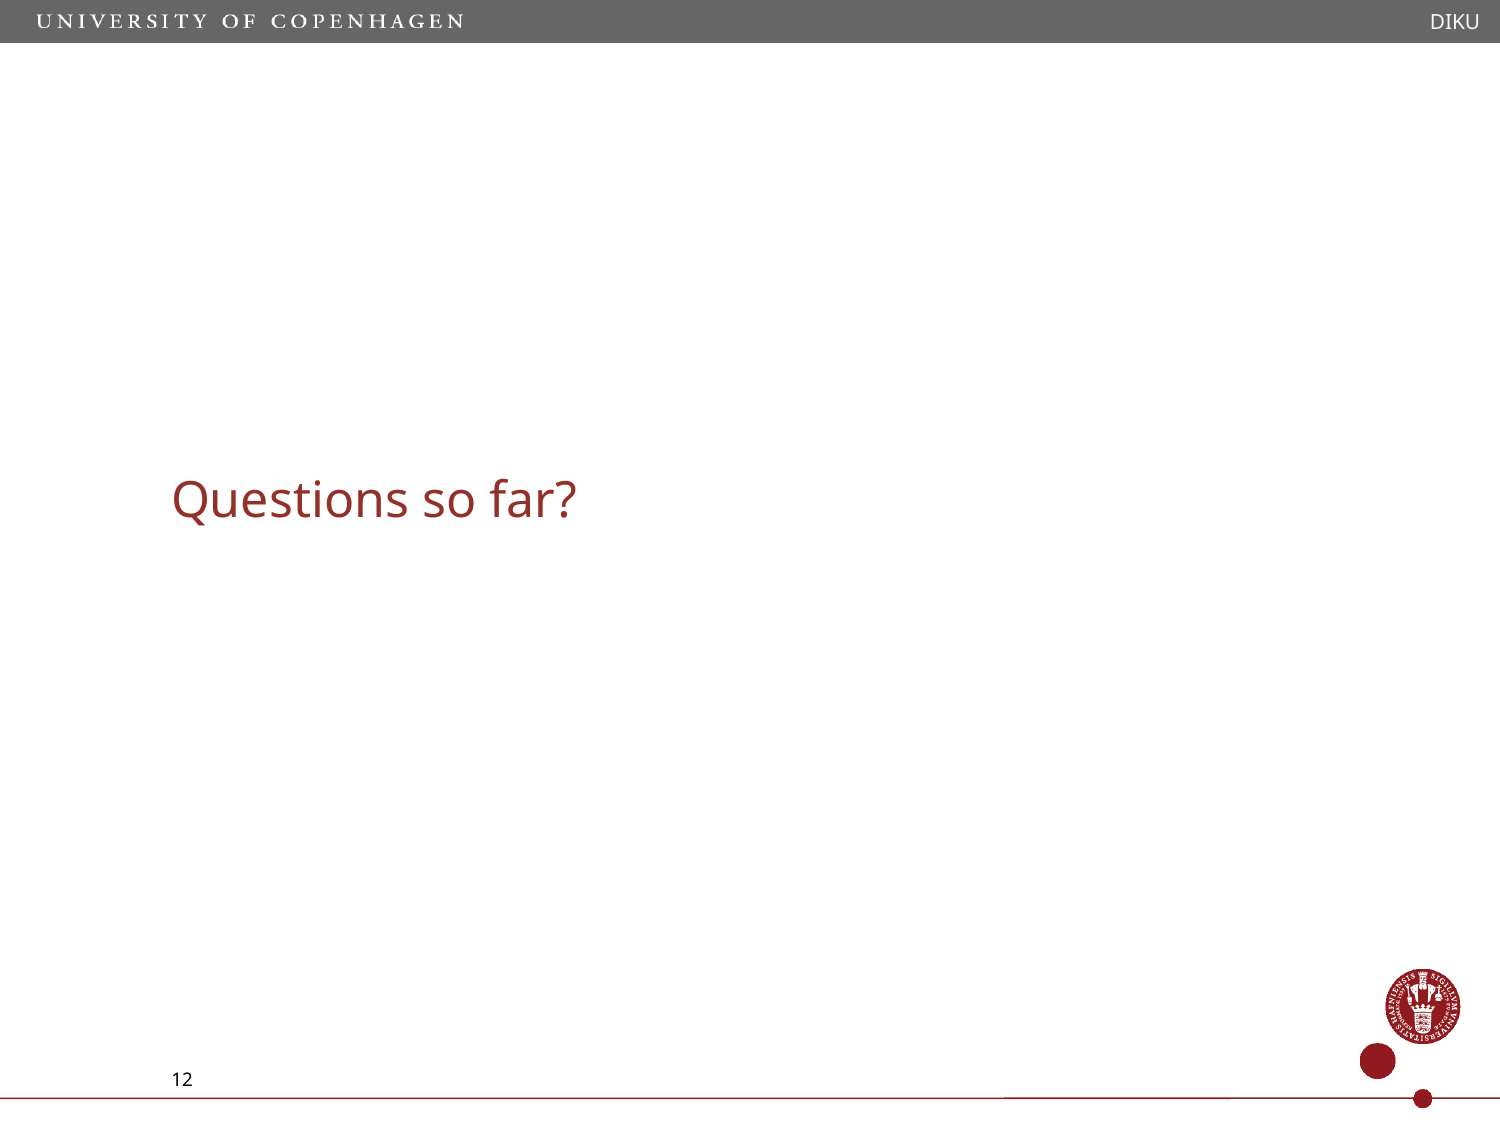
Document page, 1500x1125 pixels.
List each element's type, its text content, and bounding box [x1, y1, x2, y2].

text_box DIKU [469, 0, 1495, 43]
picture [0, 910, 1500, 1122]
text_box Questions so far? [171, 432, 1329, 528]
text_box <number> [171, 1067, 522, 1092]
